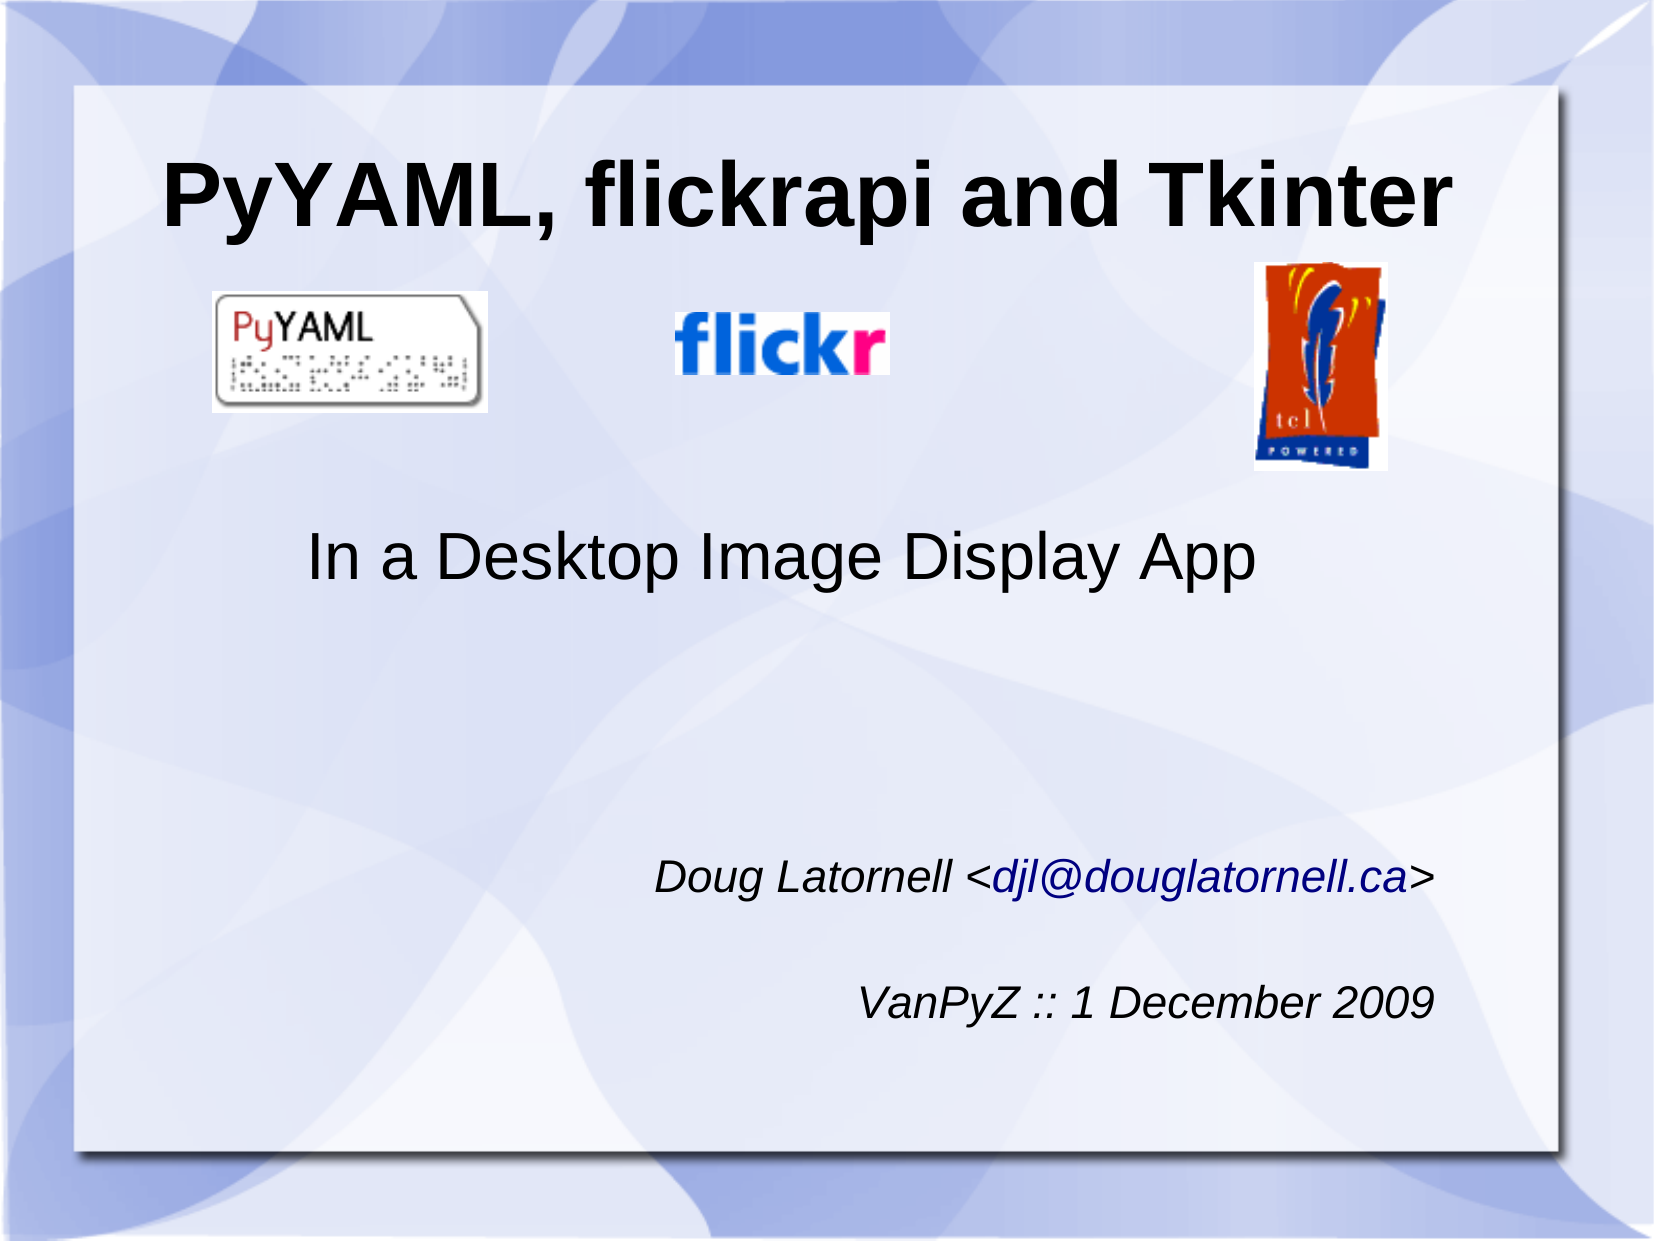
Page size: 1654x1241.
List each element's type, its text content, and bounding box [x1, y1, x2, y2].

picture [0, 0, 1654, 1241]
title PyYAML, flickrapi and Tkinter [82, 90, 1536, 298]
subtitle In a Desktop Image Display App Doug Latornell <djl@douglatornell.ca> VanPyZ :: 1 December 2009 [129, 448, 1489, 1099]
